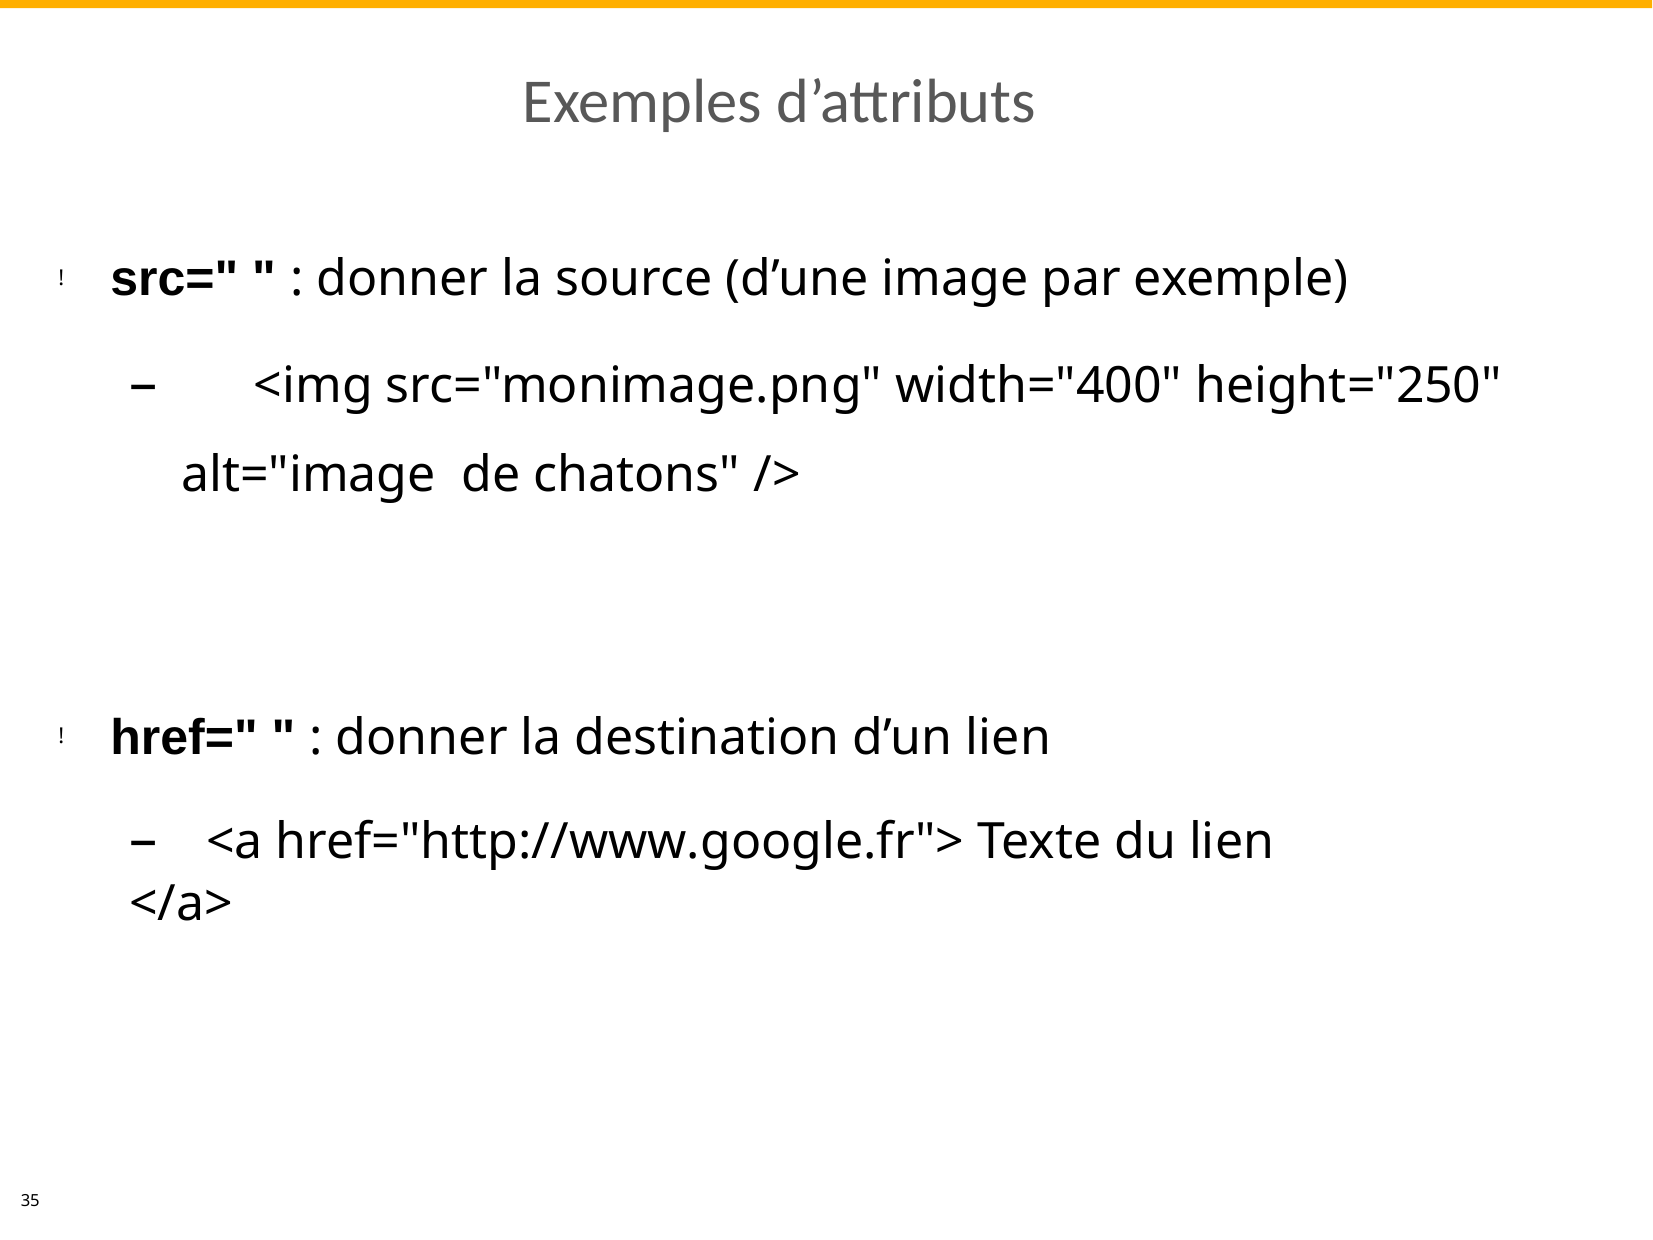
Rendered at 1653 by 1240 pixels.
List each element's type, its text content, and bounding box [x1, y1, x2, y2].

text_box <numéro> [14, 1189, 46, 1213]
text_box ! [56, 260, 74, 290]
title Exemples d’attributs [520, 58, 1140, 268]
text_box href=" " : donner la destination d’un lien – <a href="http://www.google.fr"> Texte du lien </a> [104, 702, 1286, 931]
text_box ! [56, 719, 74, 749]
text_box src=" " : donner la source (d’une image par exemple) – <img src="monimage.png" width="400" height="250" alt="image de chatons" /> [108, 243, 1596, 502]
